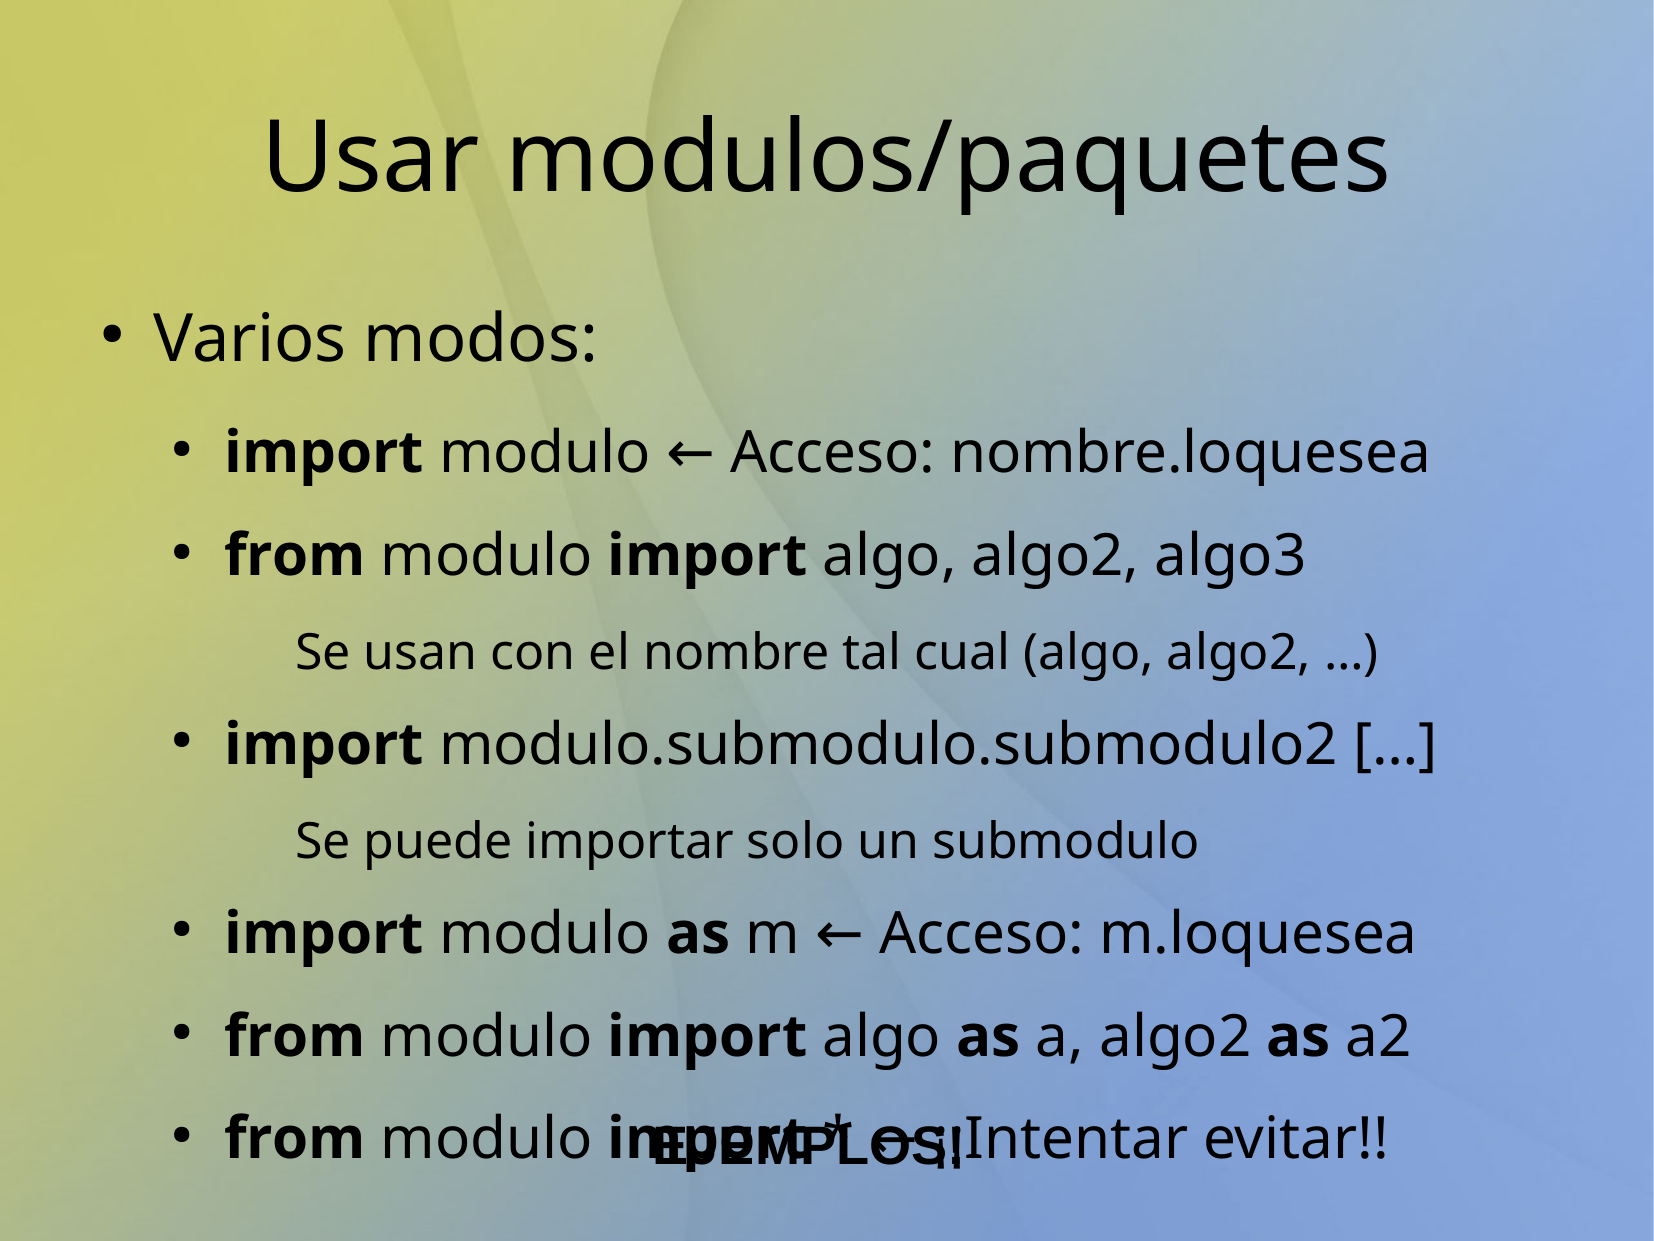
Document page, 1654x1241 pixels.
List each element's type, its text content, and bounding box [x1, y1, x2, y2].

text_box EJEMPLOS! [637, 1108, 1004, 1193]
picture [0, 0, 1654, 1241]
title Usar modulos/paquetes [82, 49, 1571, 257]
list Varios modos: import modulo ← Acceso: nombre.loquesea from modulo import algo, algo2, algo3 Se usan con el nombre tal cual (algo, algo2, …) import modulo.submodulo.submodulo2 […] Se puede importar solo un submodulo import modulo as m ← Acceso: m.loquesea from modulo import algo as a, algo2 as a2 from modulo import * ← ¡¡Intentar evitar!! [82, 290, 1571, 1074]
